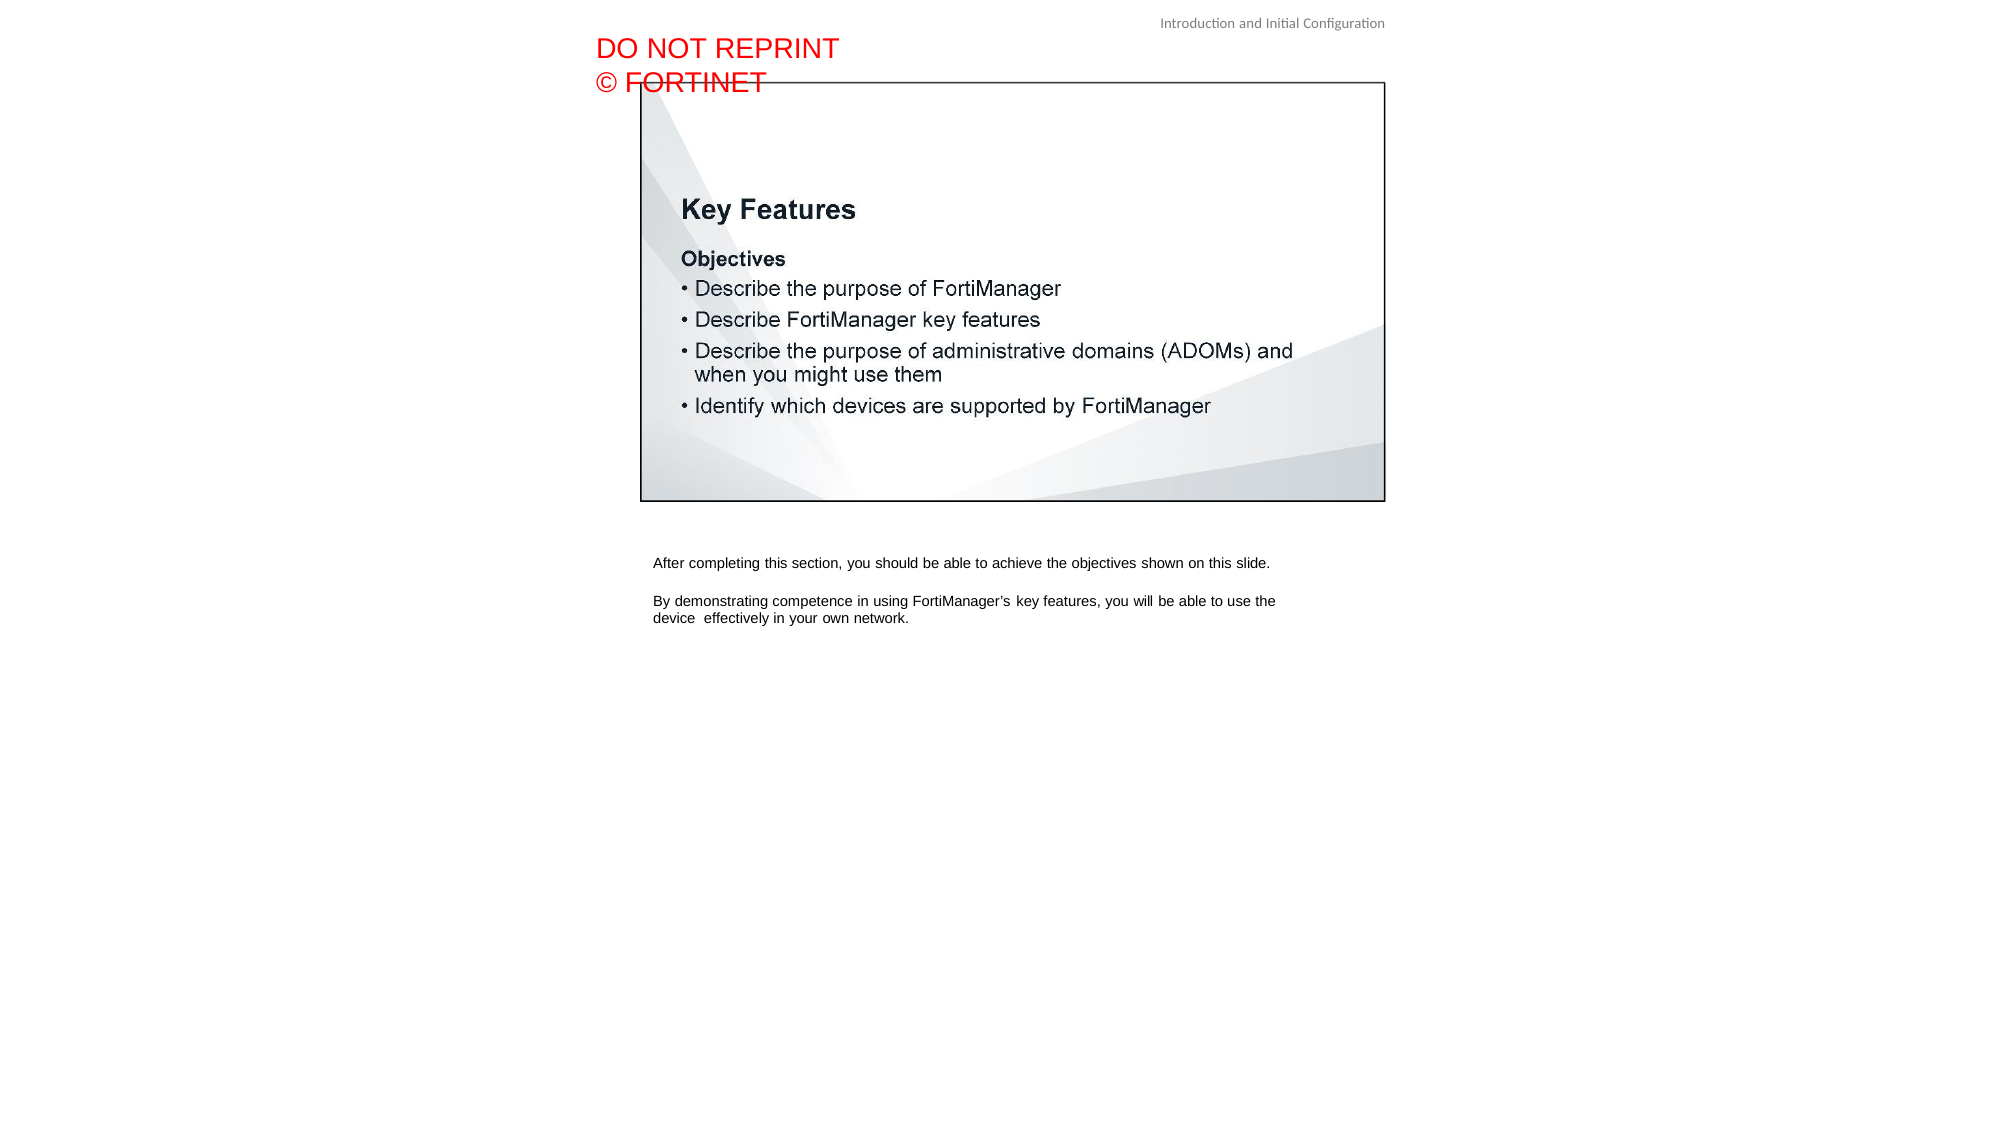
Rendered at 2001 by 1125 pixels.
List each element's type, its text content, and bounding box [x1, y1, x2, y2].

text_box [640, 81, 1386, 502]
text_box Introduction and Initial Configuration [1158, 11, 1386, 32]
picture [642, 84, 1383, 500]
text_box After completing this section, you should be able to achieve the objectives shown on this slide. By demonstrating competence in using FortiManager’s key features, you will be able to use the device effectively in your own network. [651, 552, 1323, 628]
text_box DO NOT REPRINT © FORTINET [594, 28, 841, 98]
